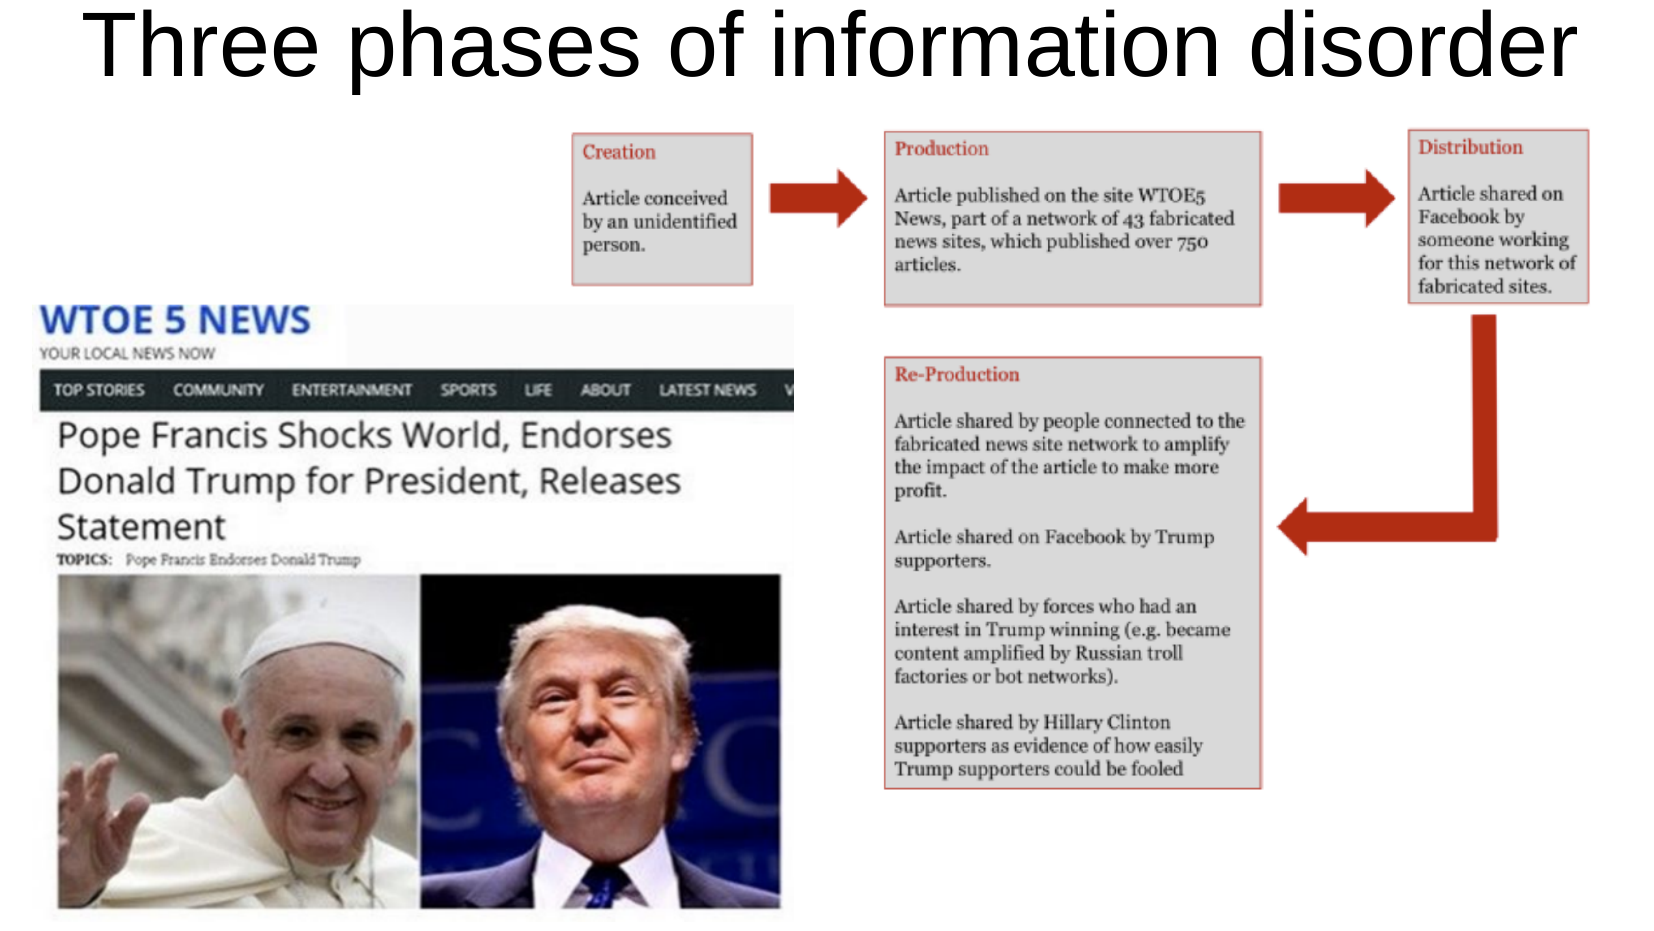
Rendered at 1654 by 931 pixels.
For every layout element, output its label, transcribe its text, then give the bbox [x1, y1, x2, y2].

title Three phases of information disorder [39, 0, 1624, 113]
picture [32, 126, 1593, 922]
